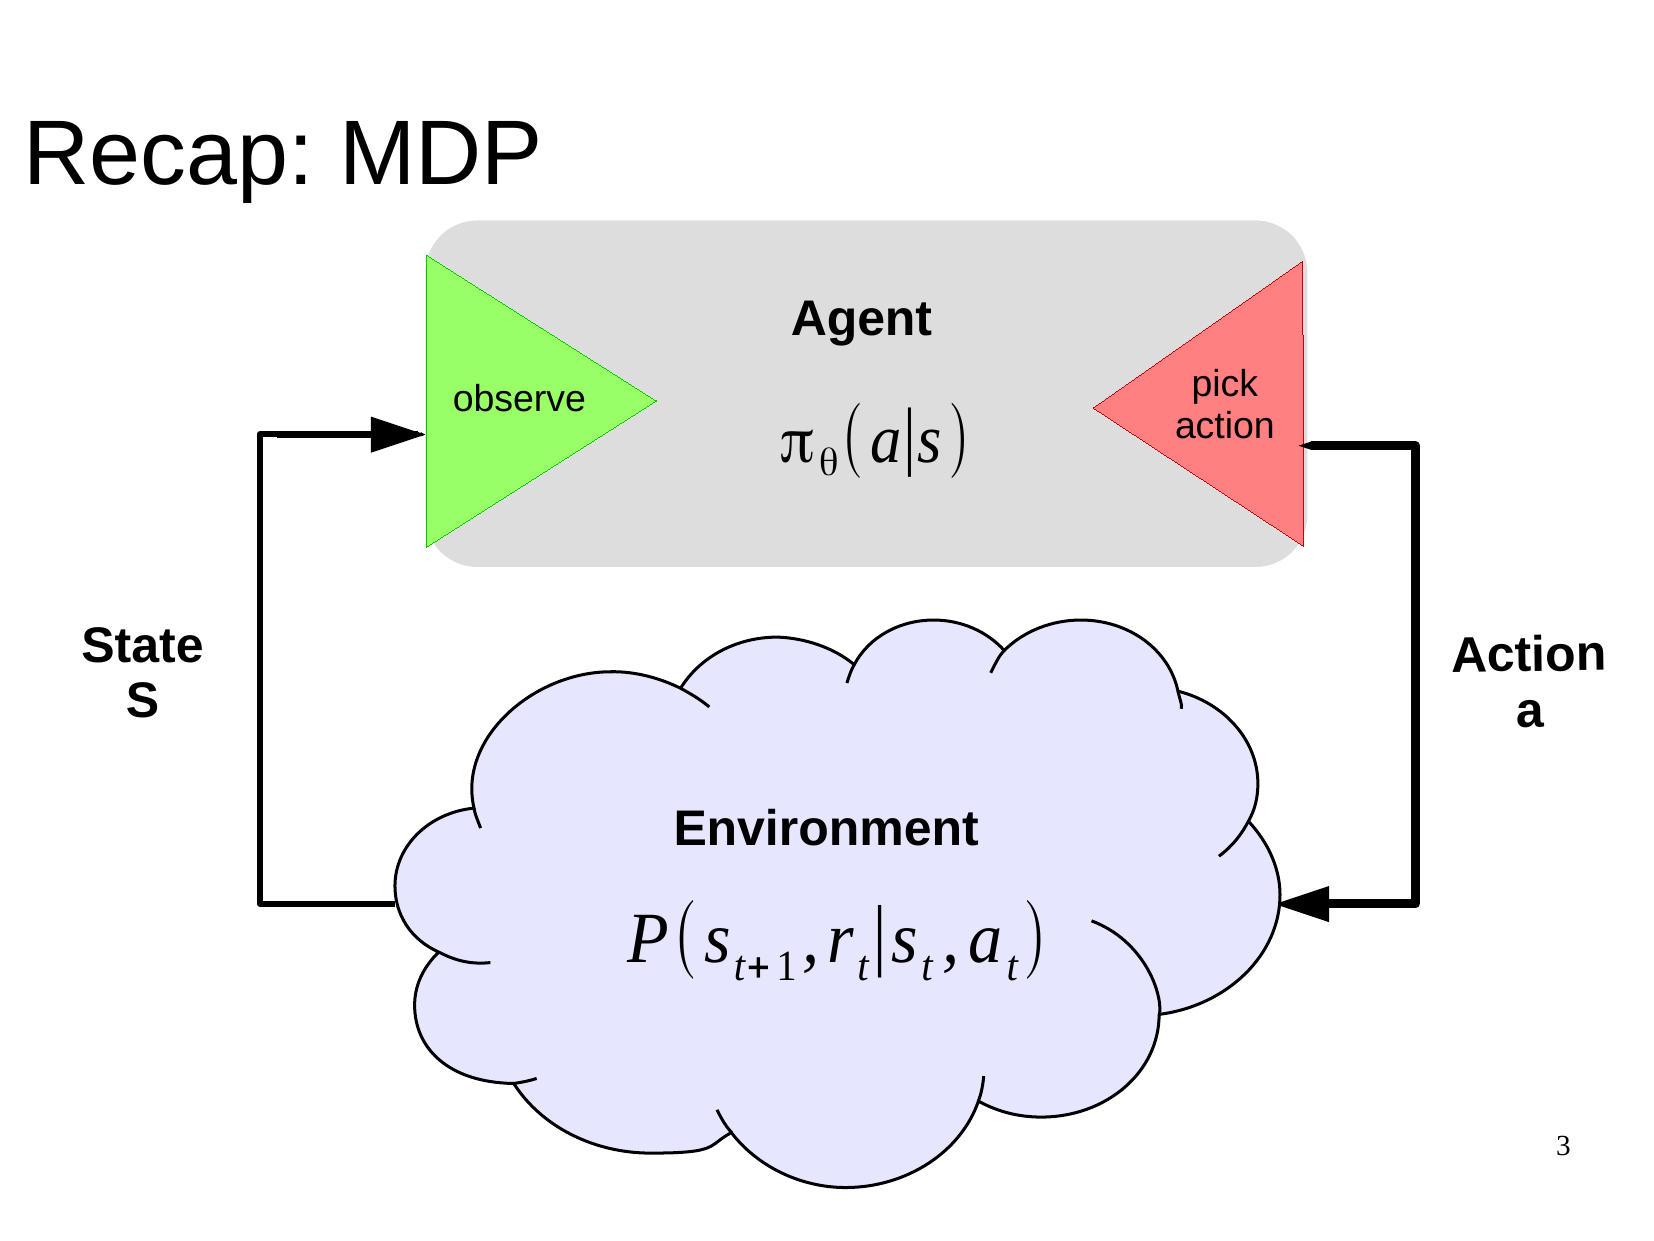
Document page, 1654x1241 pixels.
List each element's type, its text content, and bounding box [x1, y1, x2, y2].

title Recap: MDP [23, 49, 1512, 257]
text_box [416, 211, 1317, 577]
chart [606, 895, 1062, 989]
text_box State S [45, 600, 241, 746]
text_box Environment [451, 792, 1202, 864]
text_box [394, 620, 1281, 1188]
text_box Agent [685, 274, 1039, 364]
text_box Action a [1426, 607, 1654, 757]
text_box pick action [1151, 345, 1299, 463]
chart [764, 398, 984, 482]
text_box observe [404, 361, 635, 436]
